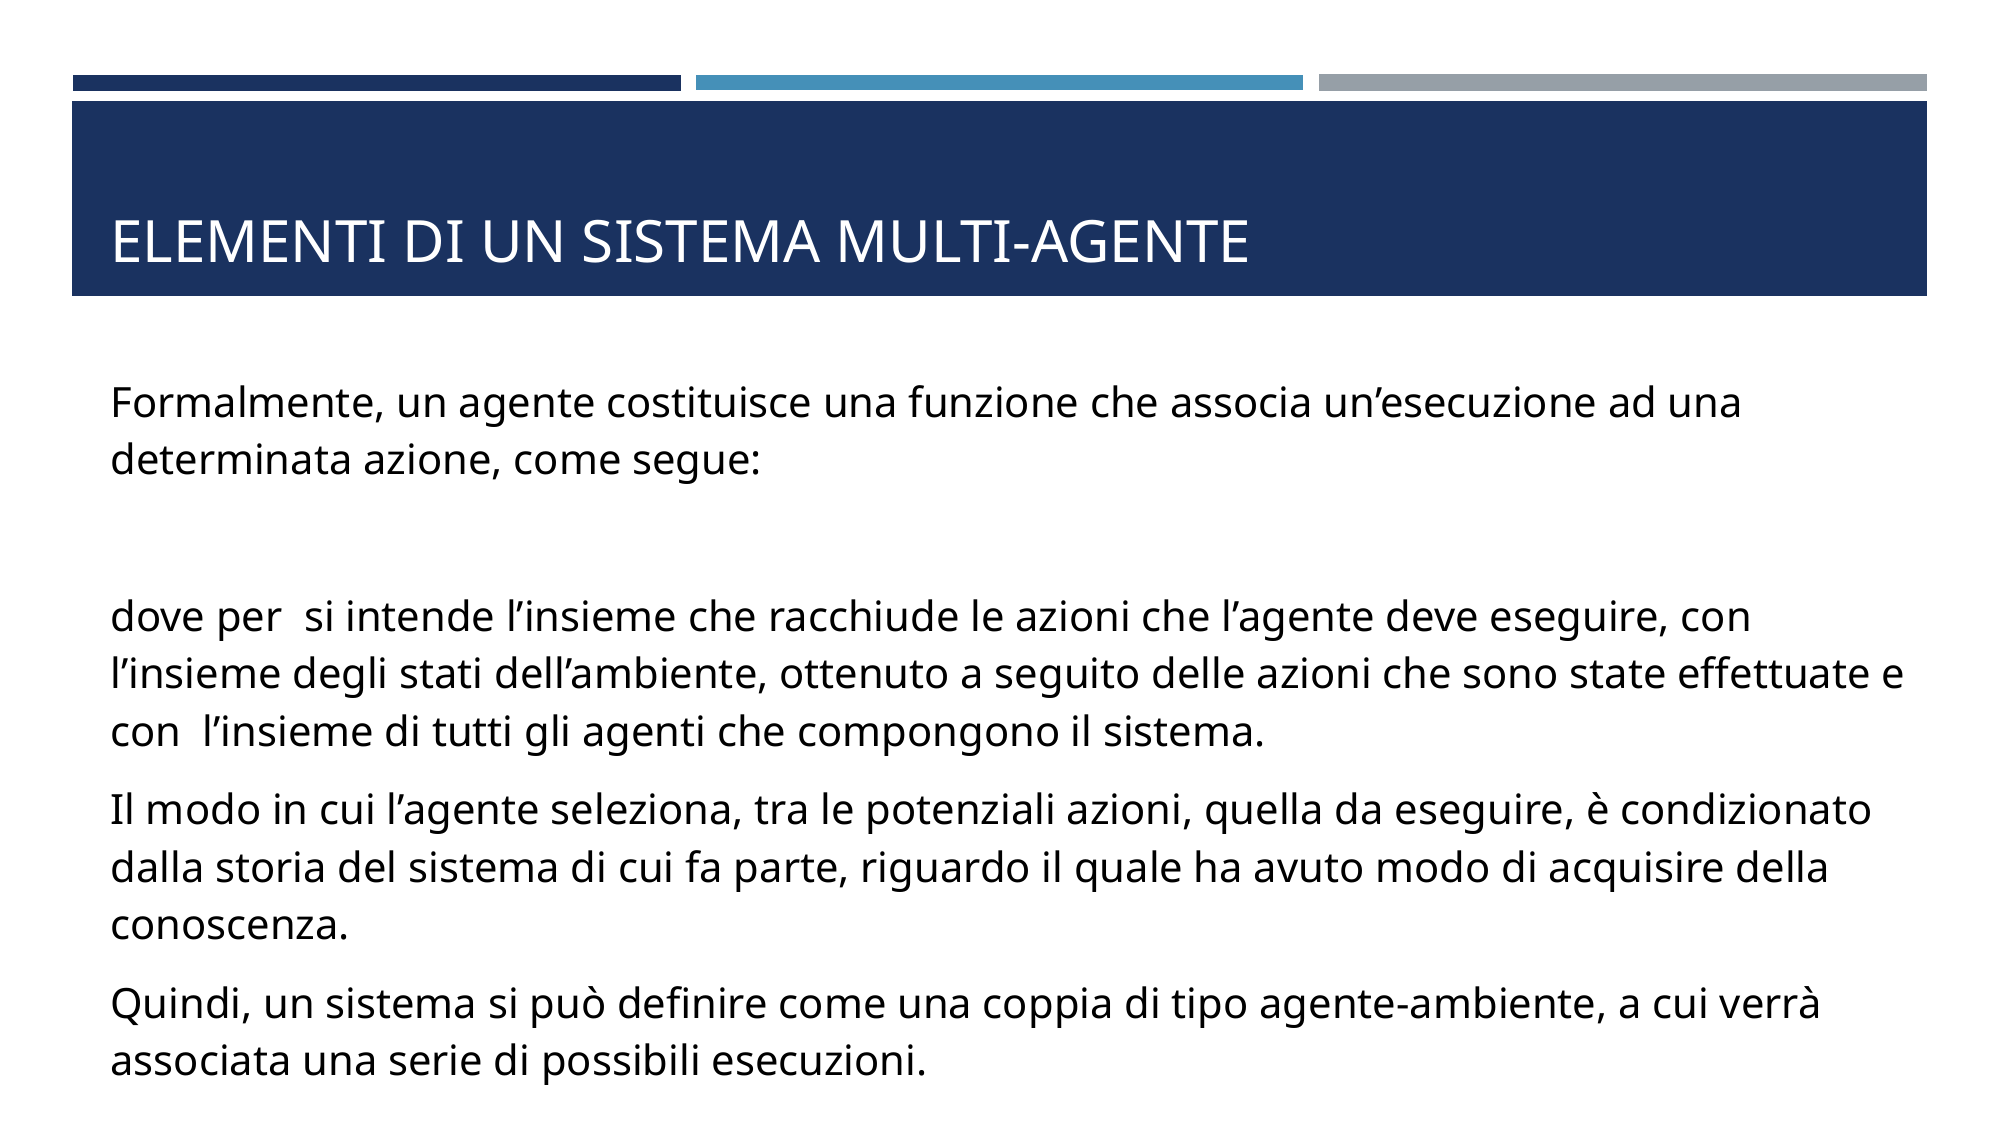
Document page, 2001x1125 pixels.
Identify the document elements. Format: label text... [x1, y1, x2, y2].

title Elementi di un Sistema multi-agente [95, 115, 1905, 282]
text_box Formalmente, un agente costituisce una funzione che associa un’esecuzione ad una determinata azione, come segue: dove per si intende l’insieme che racchiude le azioni che l’agente deve eseguire, con l’insieme degli stati dell’ambiente, ottenuto a seguito delle azioni che sono state effettuate e con l’insieme di tutti gli agenti che compongono il sistema. Il modo in cui l’agente seleziona, tra le potenziali azioni, quella da eseguire, è condizionato dalla storia del sistema di cui fa parte, riguardo il quale ha avuto modo di acquisire della conoscenza. Quindi, un sistema si può definire come una coppia di tipo agente-ambiente, a cui verrà associata una serie di possibili esecuzioni. [95, 360, 1929, 1090]
